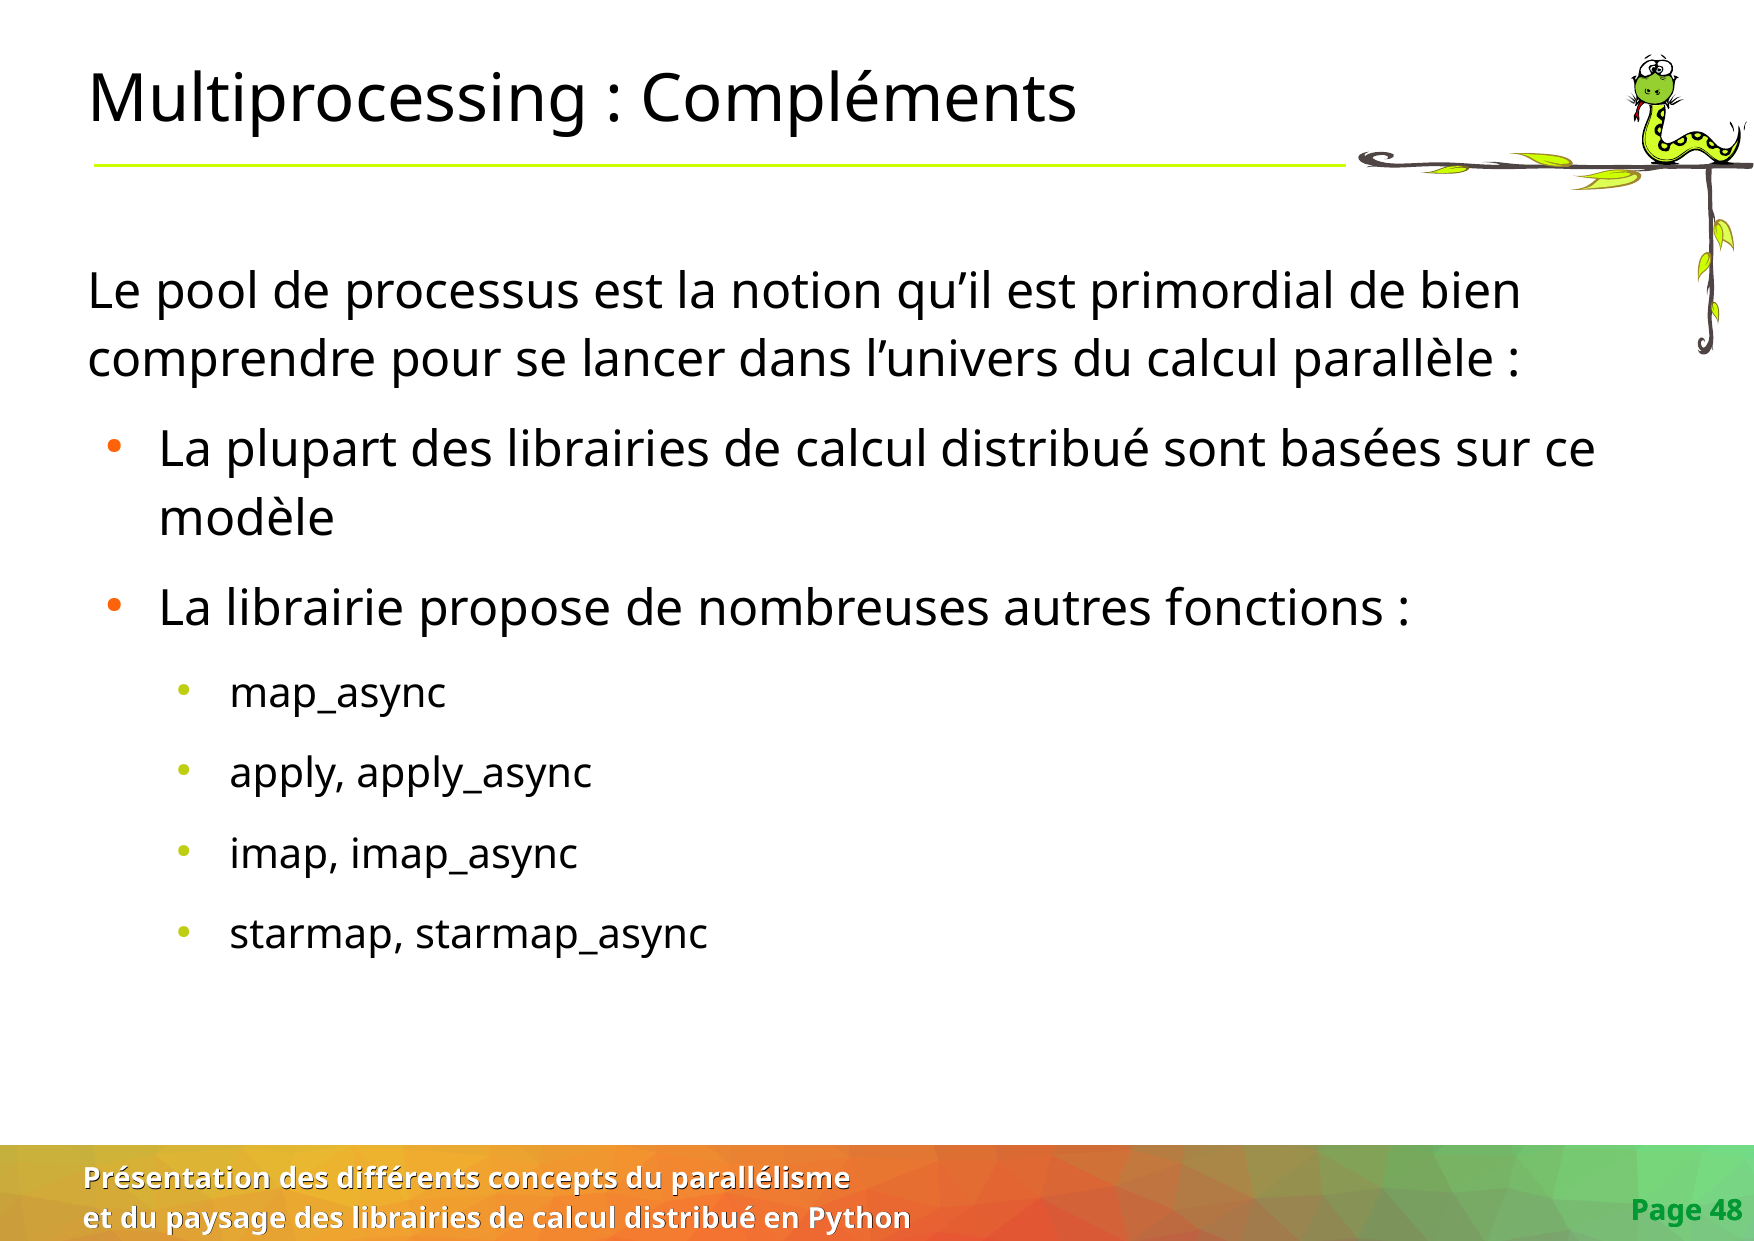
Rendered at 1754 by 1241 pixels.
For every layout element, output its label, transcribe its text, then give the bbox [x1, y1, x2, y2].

list Le pool de processus est la notion qu’il est primordial de bien comprendre pour se lancer dans l’univers du calcul parallèle : La plupart des librairies de calcul distribué sont basées sur ce modèle La librairie propose de nombreuses autres fonctions : map_async apply, apply_async imap, imap_async starmap, starmap_async [87, 254, 1667, 975]
picture [0, 1145, 1754, 1241]
title Multiprocessing : Compléments [87, 31, 1667, 160]
